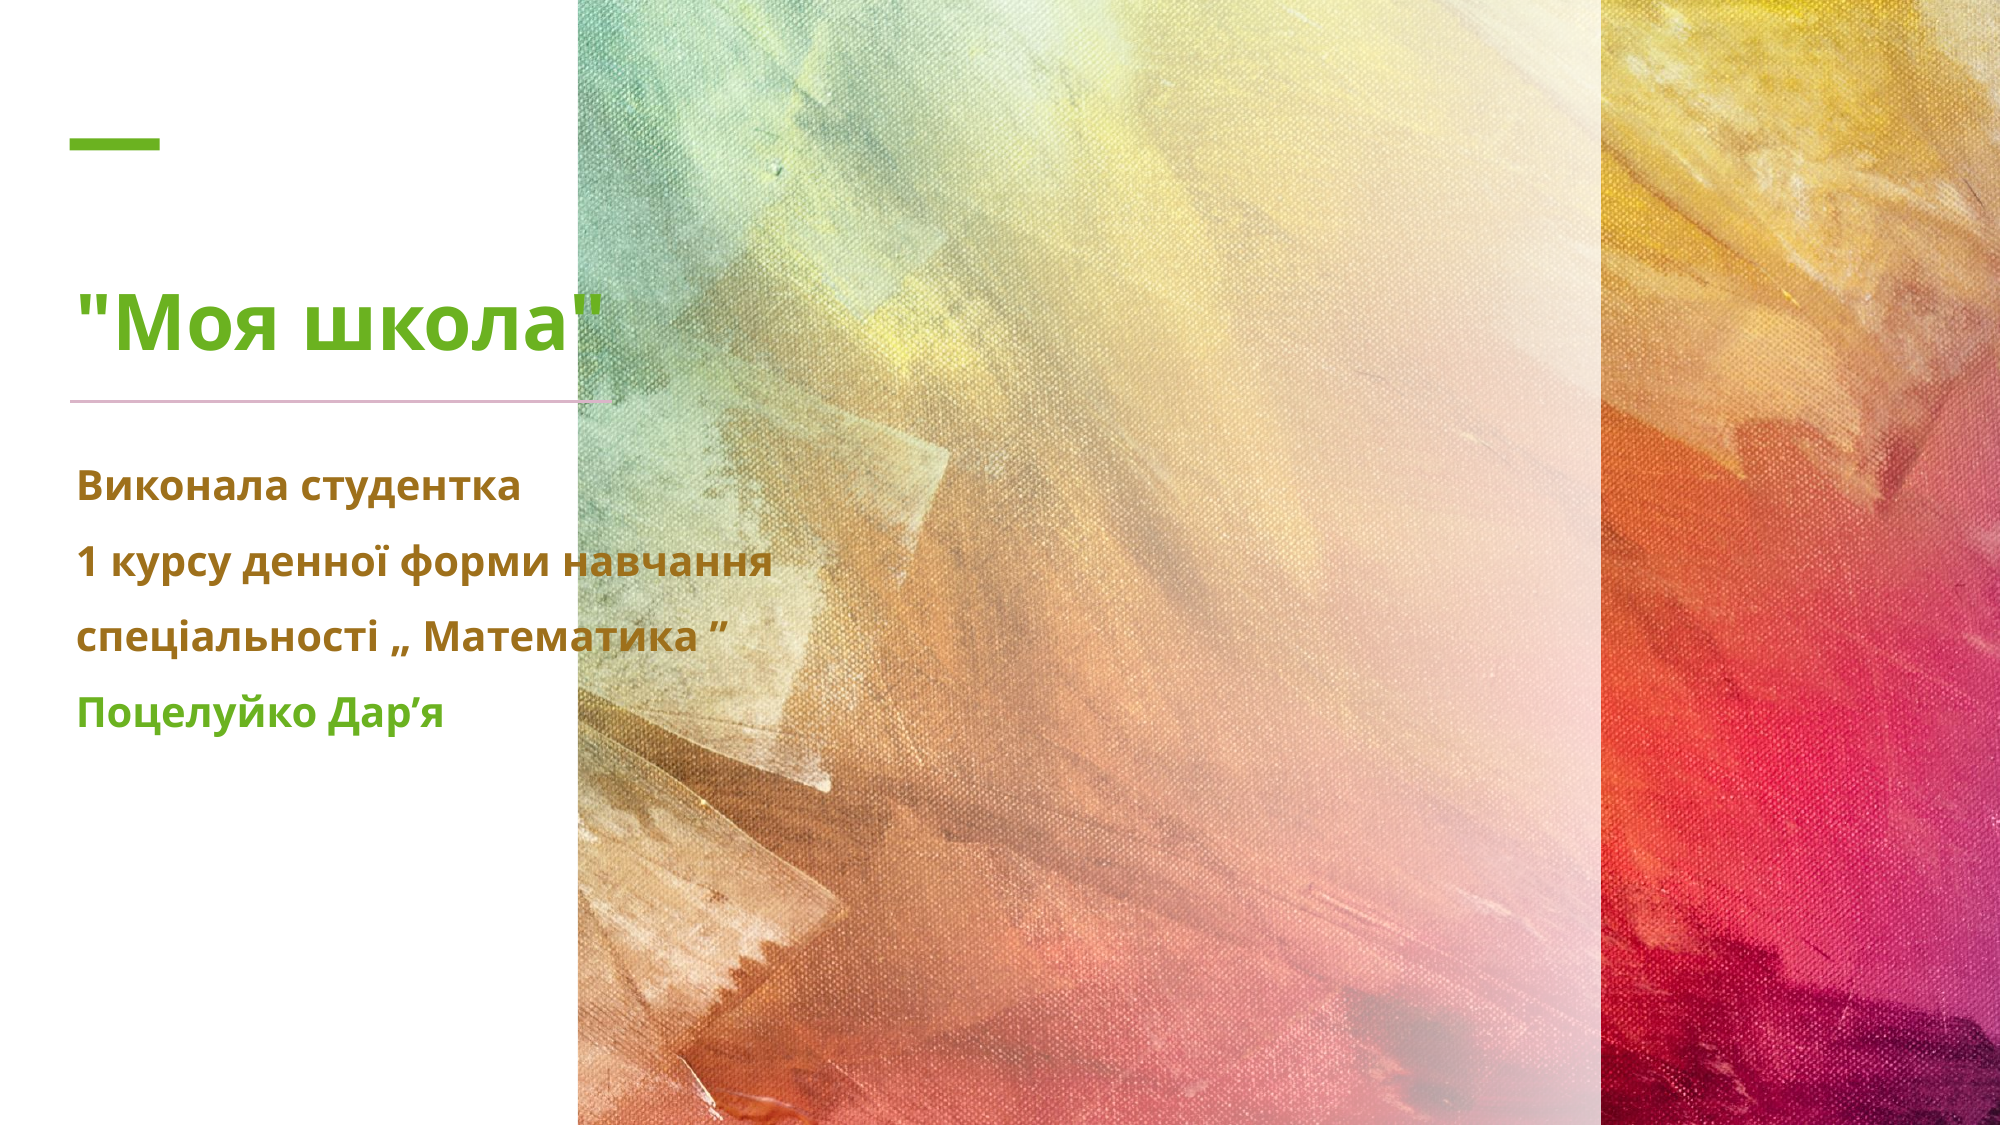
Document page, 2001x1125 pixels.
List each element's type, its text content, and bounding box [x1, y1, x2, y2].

subtitle Виконала студентка 1 курсу денної форми навчання спеціальності „ Математика ” Поцелуйко Дар’я [60, 445, 931, 983]
picture [1601, 0, 2000, 1125]
title "Моя школа" [60, 190, 625, 375]
text_box [0, 0, 1601, 1125]
